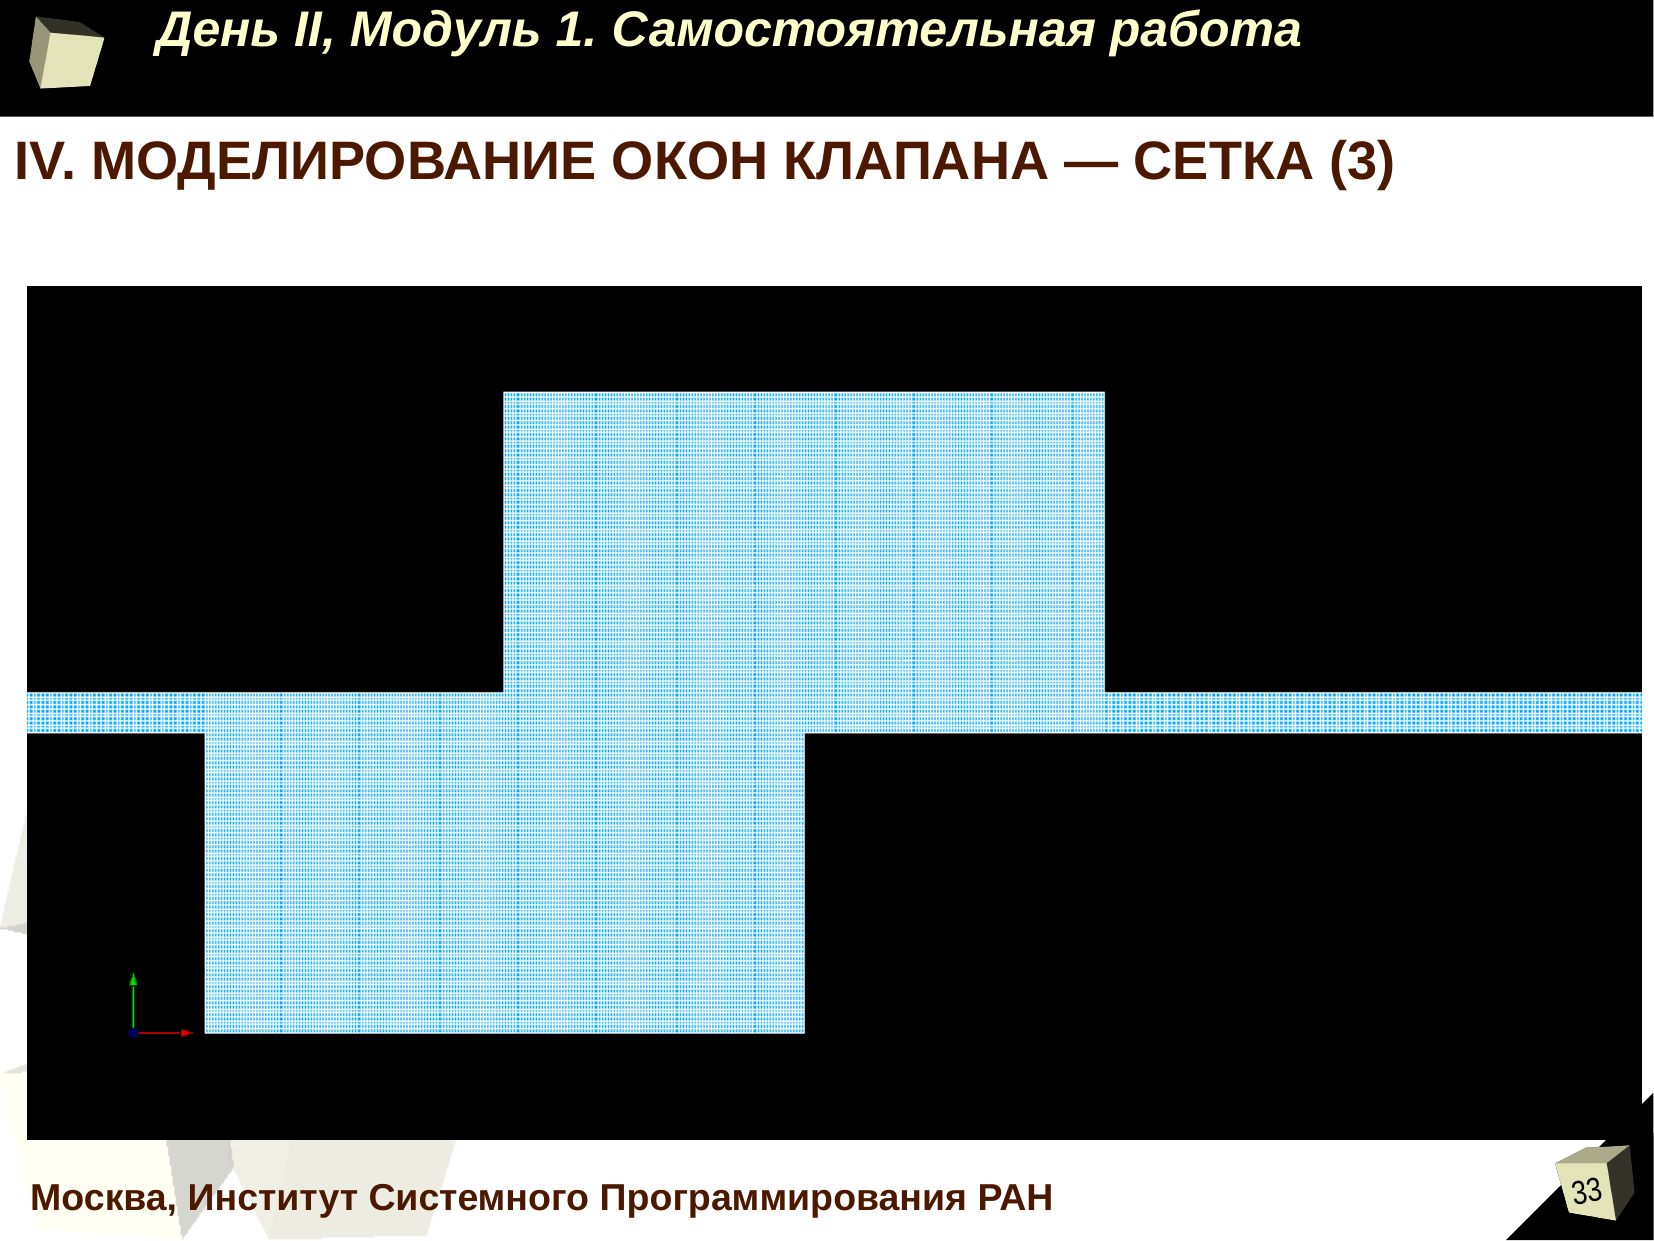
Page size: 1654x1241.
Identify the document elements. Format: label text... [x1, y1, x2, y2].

picture [0, 286, 1642, 1241]
picture [464, 1193, 472, 1198]
text_box IV. МОДЕЛИРОВАНИЕ ОКОН КЛАПАНА — СЕТКА (3) [0, 123, 1654, 213]
